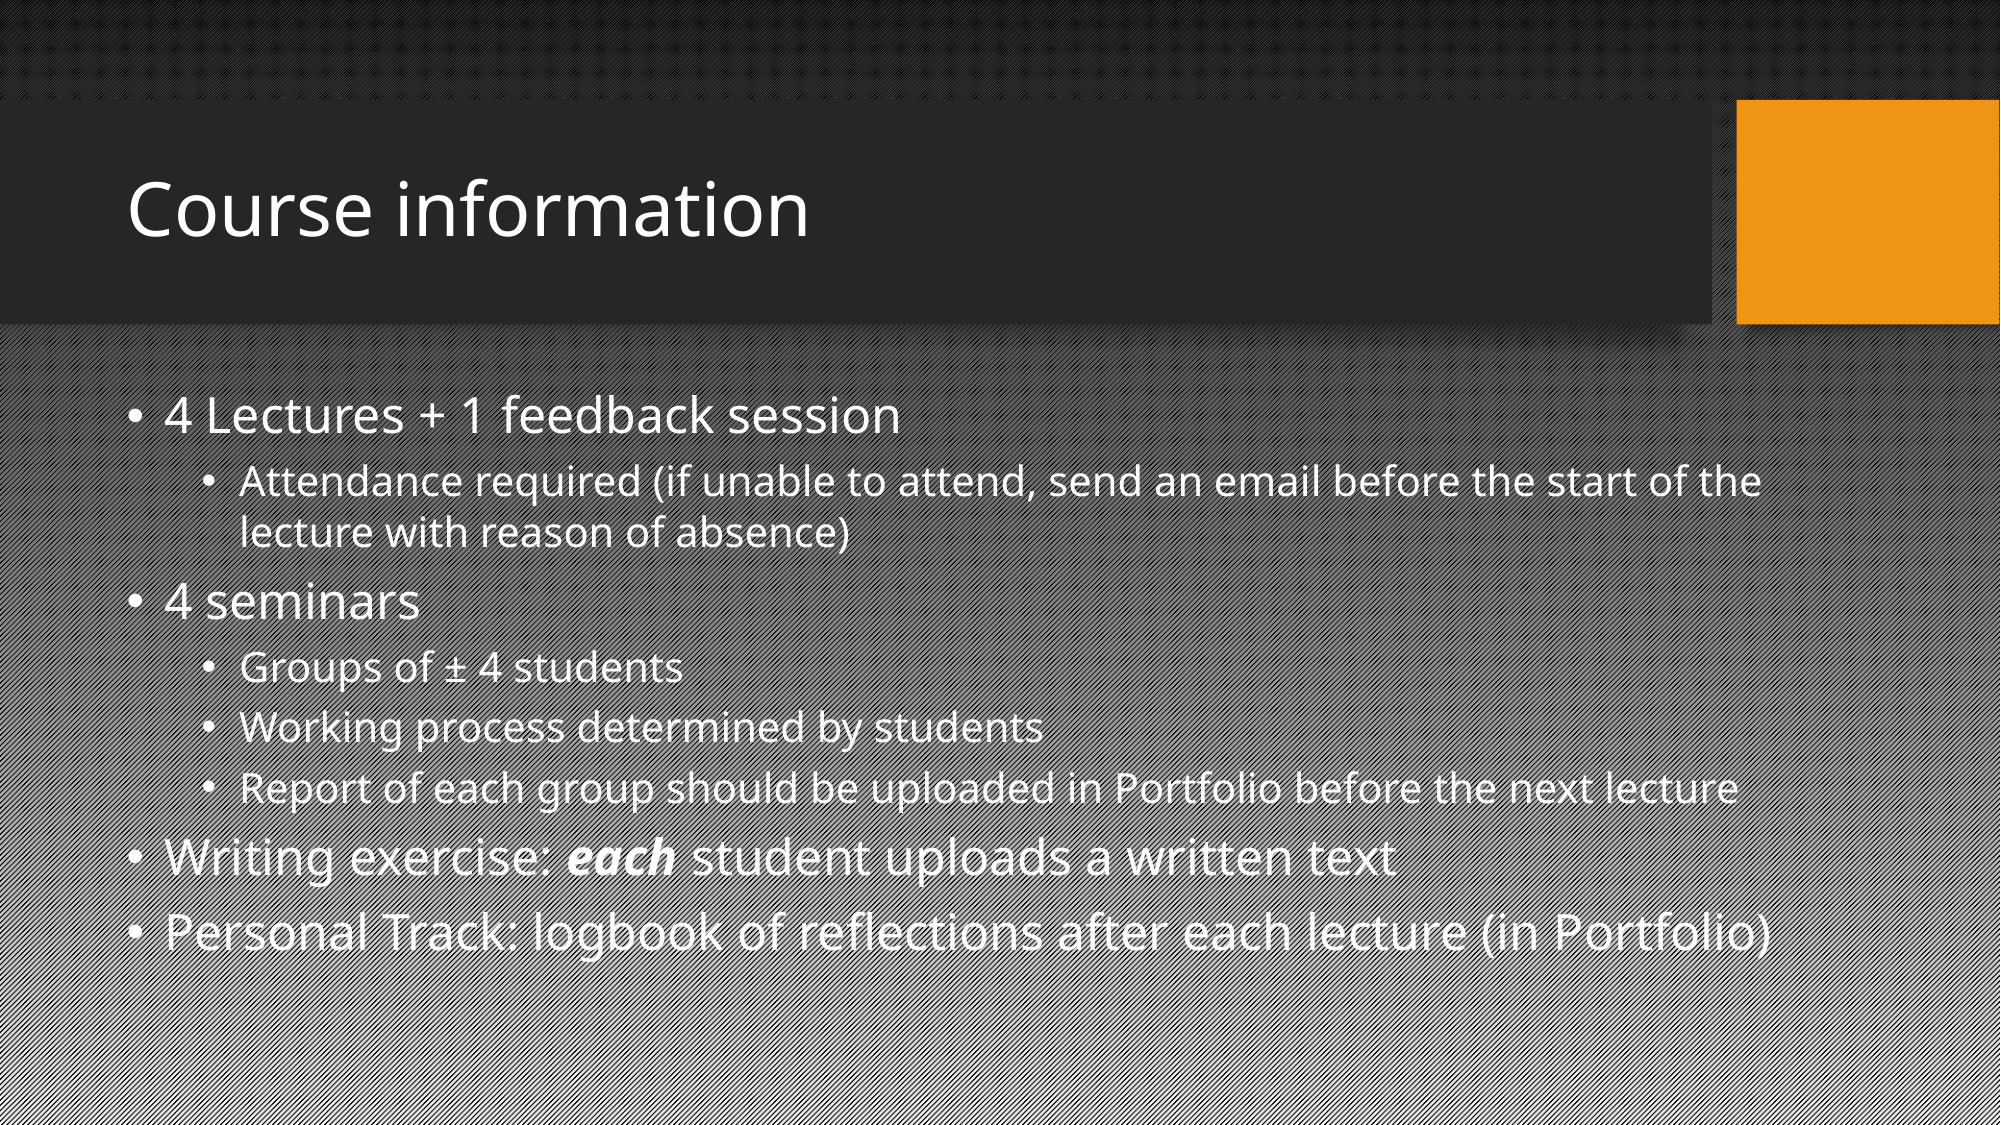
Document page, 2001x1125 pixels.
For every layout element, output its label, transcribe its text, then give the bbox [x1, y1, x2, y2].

title Course information [111, 123, 1689, 301]
picture [0, 0, 2000, 1125]
list 4 Lectures + 1 feedback session Attendance required (if unable to attend, send an email before the start of the lecture with reason of absence) 4 seminars Groups of ± 4 students Working process determined by students Report of each group should be uploaded in Portfolio before the next lecture Writing exercise: each student uploads a written text Personal Track: logbook of reflections after each lecture (in Portfolio) [111, 383, 1849, 1088]
